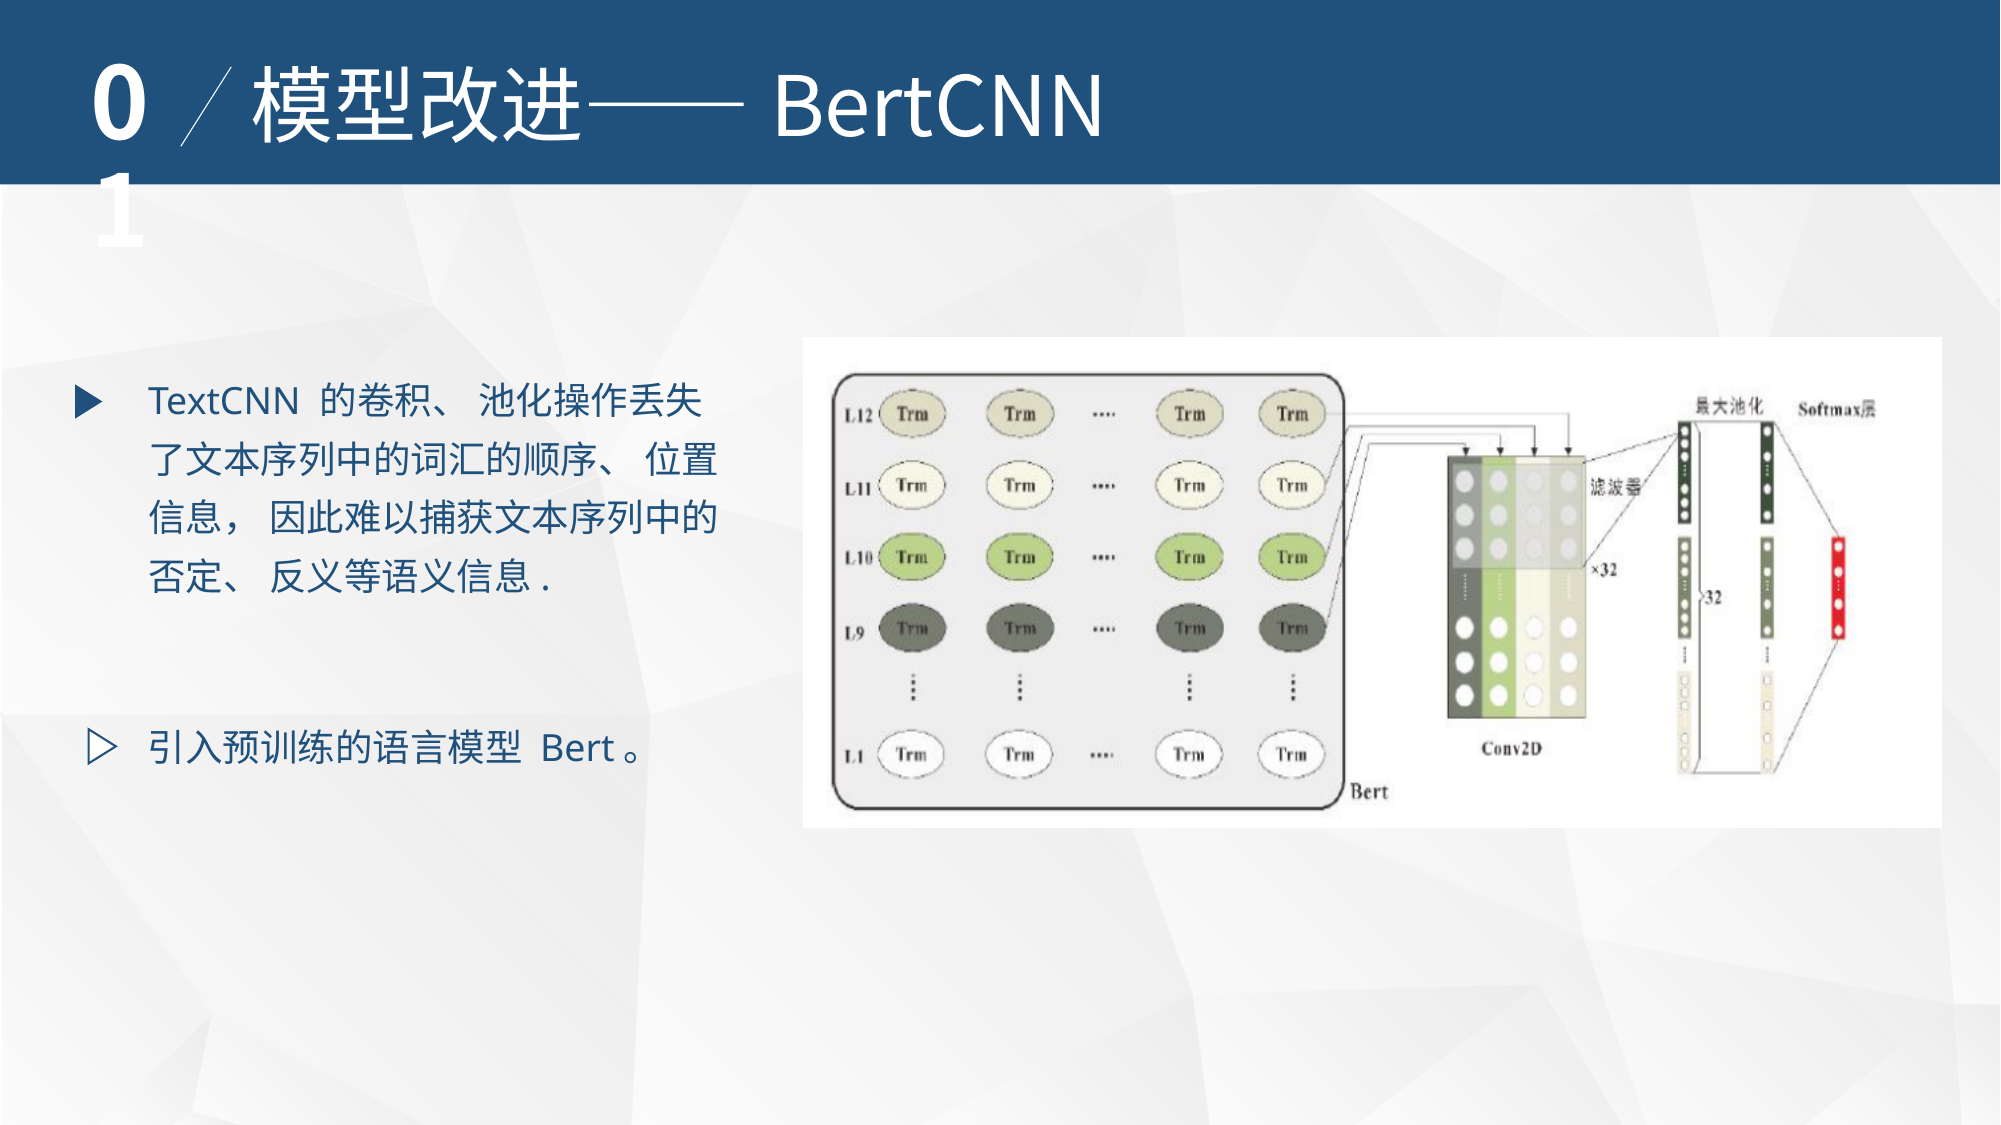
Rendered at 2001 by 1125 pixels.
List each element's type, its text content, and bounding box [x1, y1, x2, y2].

list 01 [75, 45, 218, 212]
text_box TextCNN 的卷积、 池化操作丢失了文本序列中的词汇的顺序、 位置信息， 因此难以捕获文本序列中的否定、 反义等语义信息. [133, 356, 736, 651]
list 模型改进——BertCNN [235, 57, 1172, 139]
text_box 引入预训练的语言模型 Bert。 [132, 702, 736, 822]
text_box [88, 729, 116, 764]
picture [0, 0, 2001, 1125]
text_box [75, 384, 103, 419]
